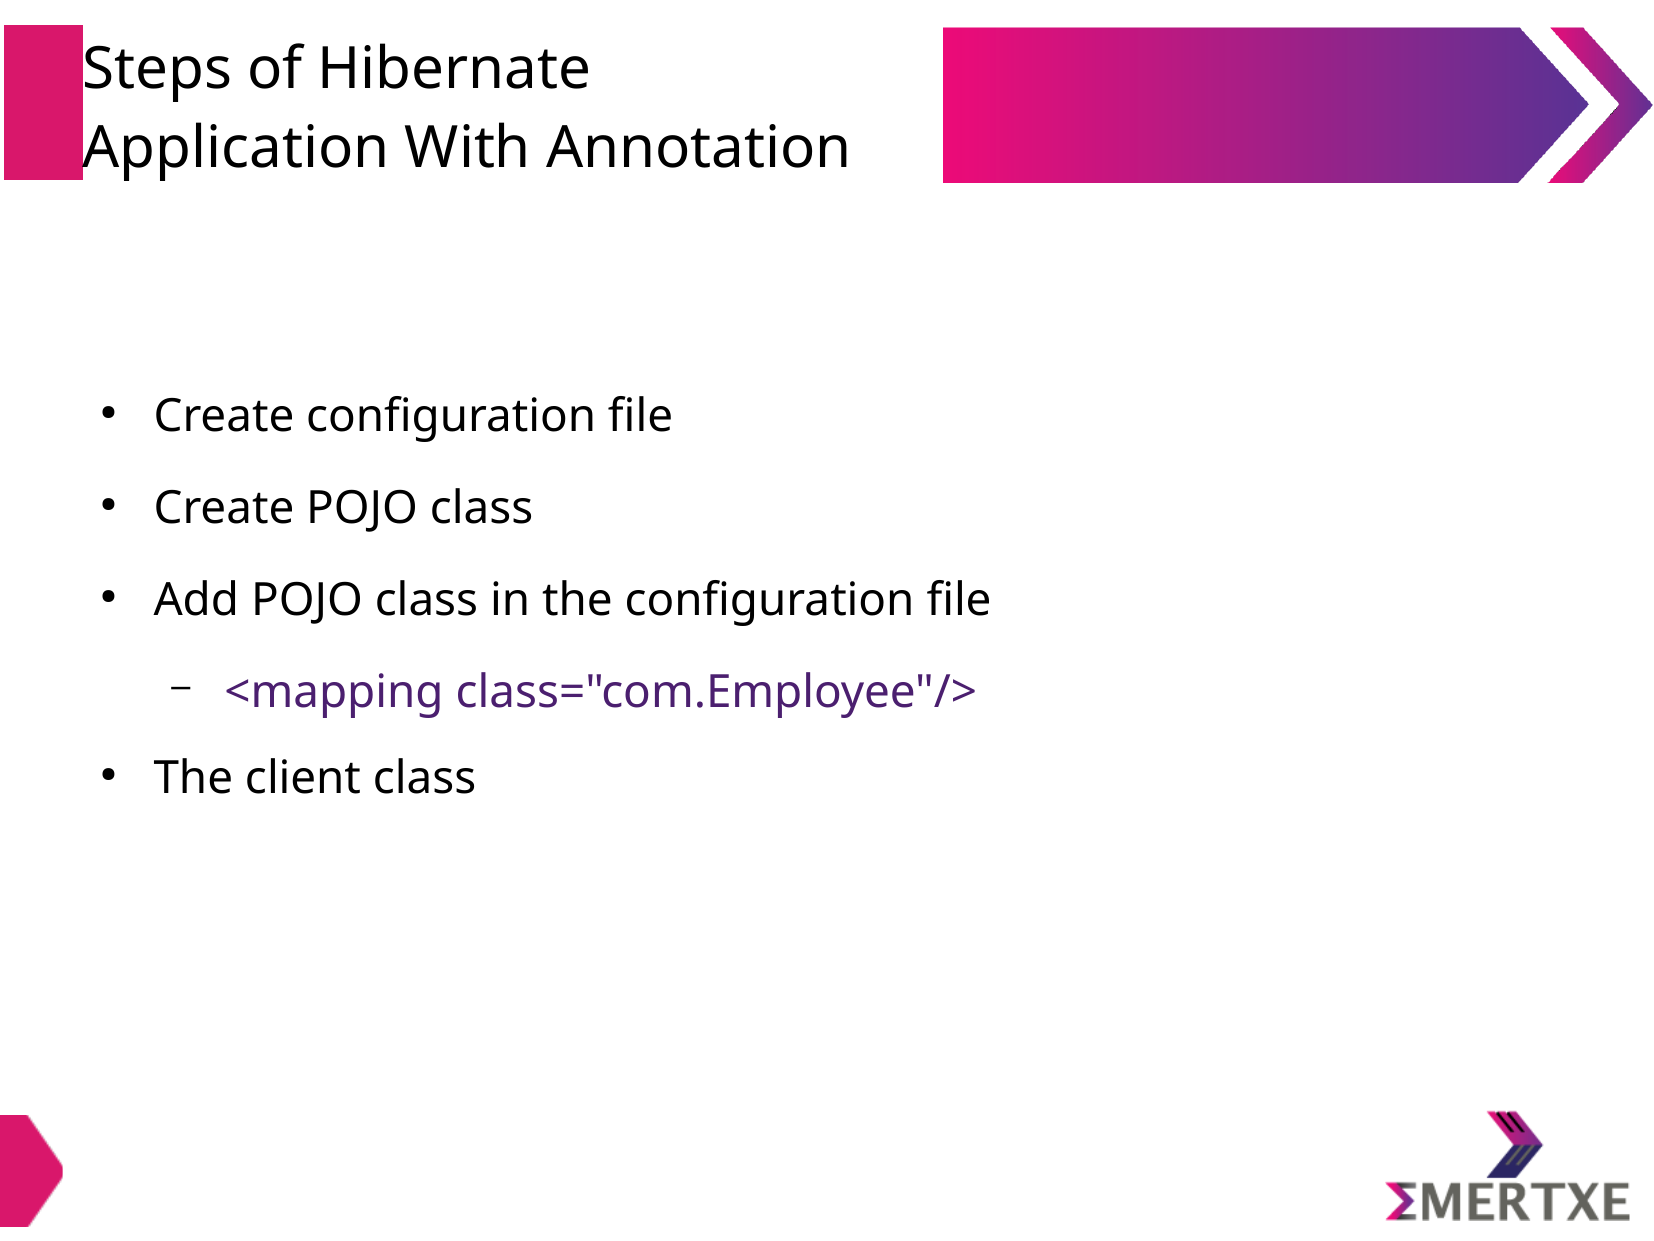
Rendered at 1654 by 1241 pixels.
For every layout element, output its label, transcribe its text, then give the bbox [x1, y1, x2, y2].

list Create configuration file Create POJO class Add POJO class in the configuration file <mapping class="com.Employee"/> The client class [82, 290, 1571, 1010]
title Steps of Hibernate Application With Annotation [82, 2, 1571, 210]
picture [1385, 1107, 1631, 1221]
picture [1571, 27, 1653, 183]
